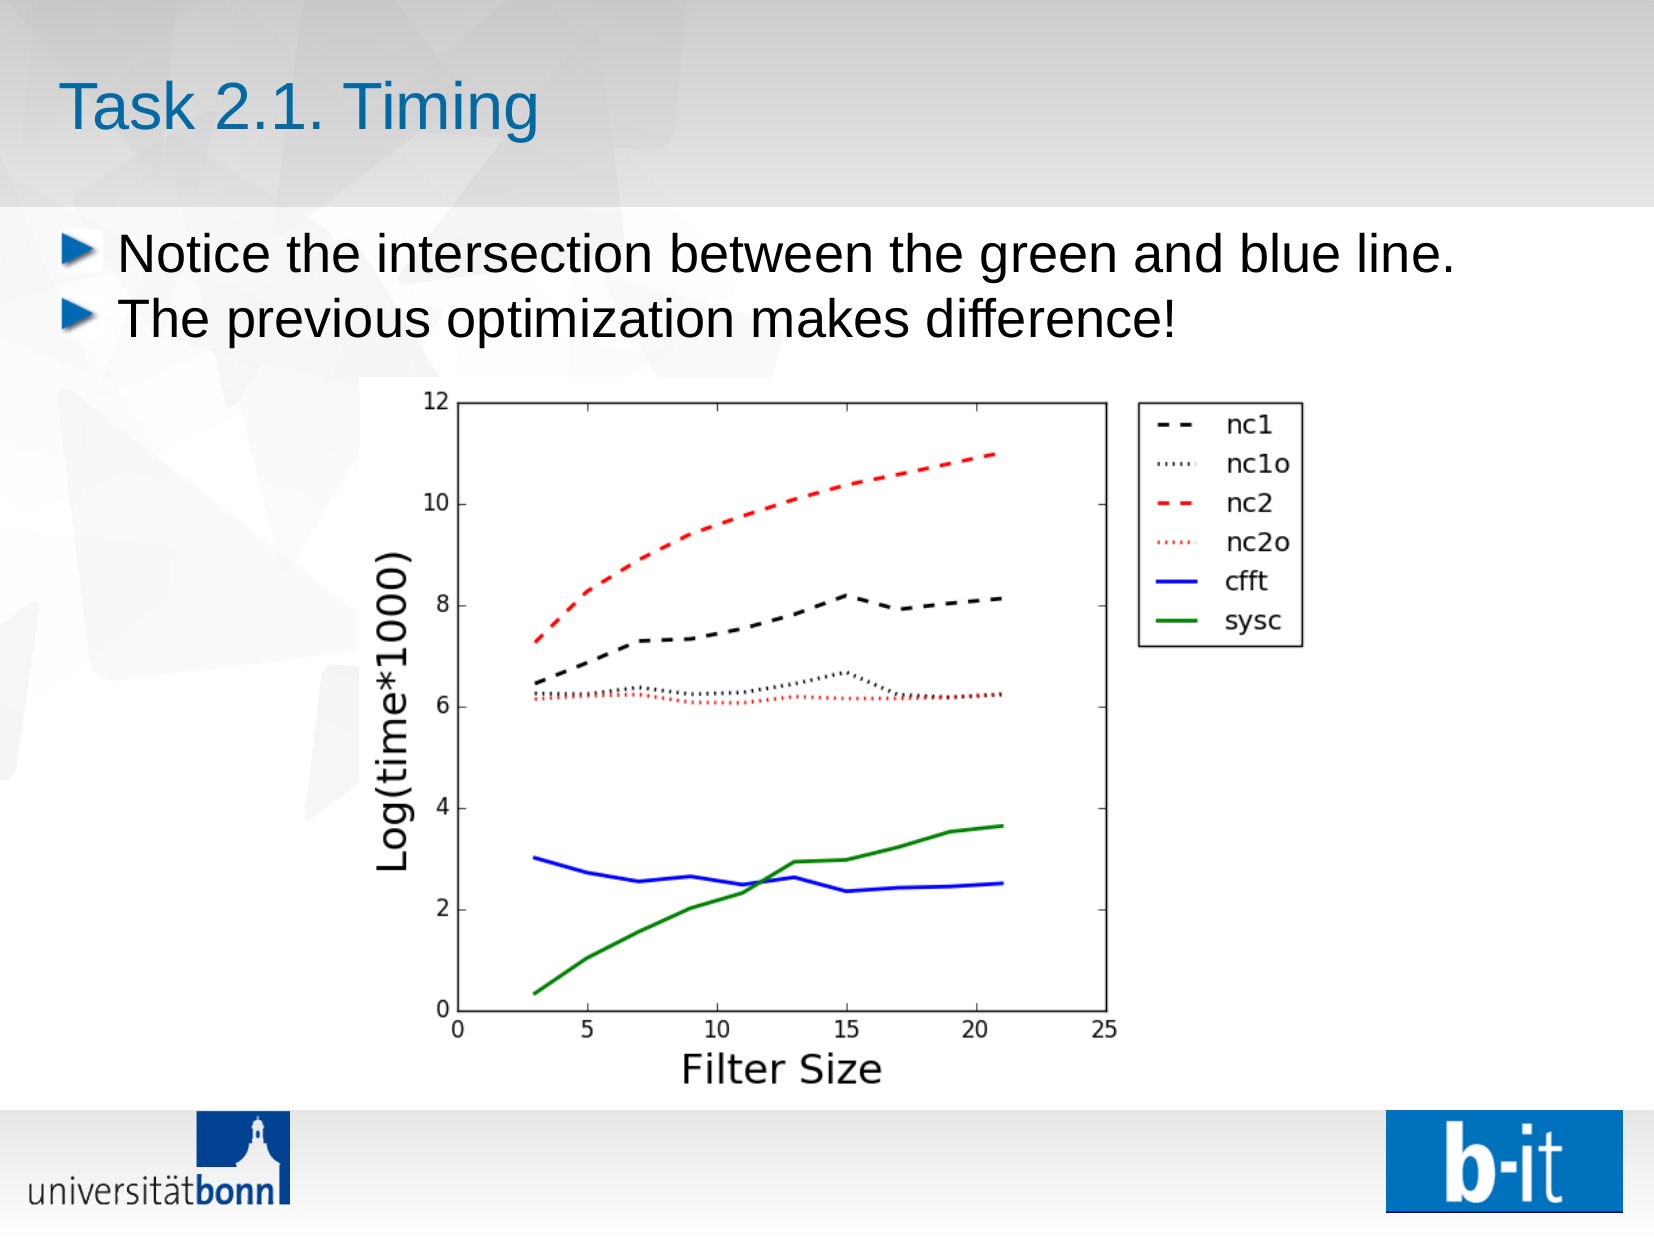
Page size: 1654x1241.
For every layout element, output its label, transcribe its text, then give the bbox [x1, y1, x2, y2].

picture [1386, 1110, 1623, 1213]
picture [59, 294, 103, 338]
picture [59, 229, 103, 273]
text_box Task 2.1. Timing [58, 29, 1595, 178]
picture [28, 1087, 290, 1229]
text_box Notice the intersection between the green and blue line. The previous optimization makes difference! [58, 218, 1595, 938]
picture [0, 0, 783, 931]
picture [359, 377, 1314, 1104]
